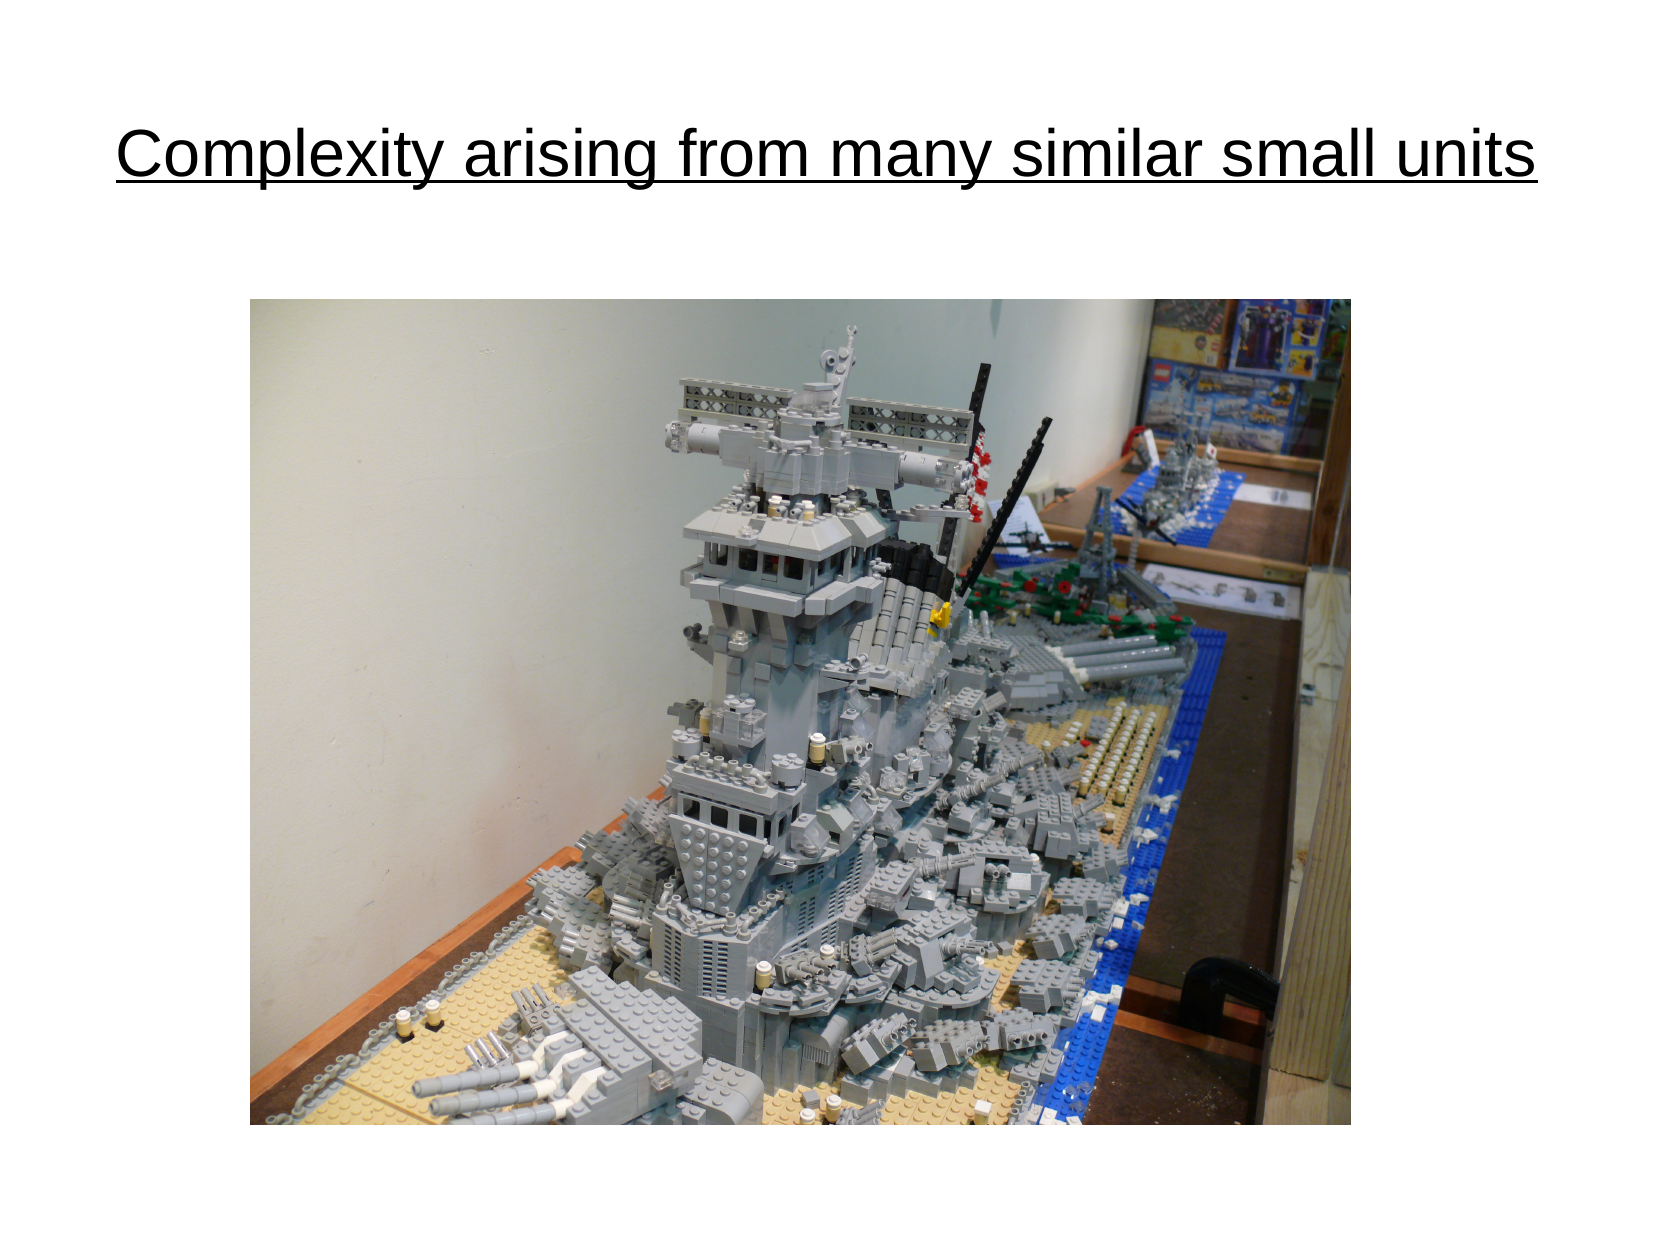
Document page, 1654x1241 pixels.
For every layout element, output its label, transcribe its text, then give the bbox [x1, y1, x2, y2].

picture [250, 299, 1351, 1126]
title Complexity arising from many similar small units [82, 49, 1571, 257]
